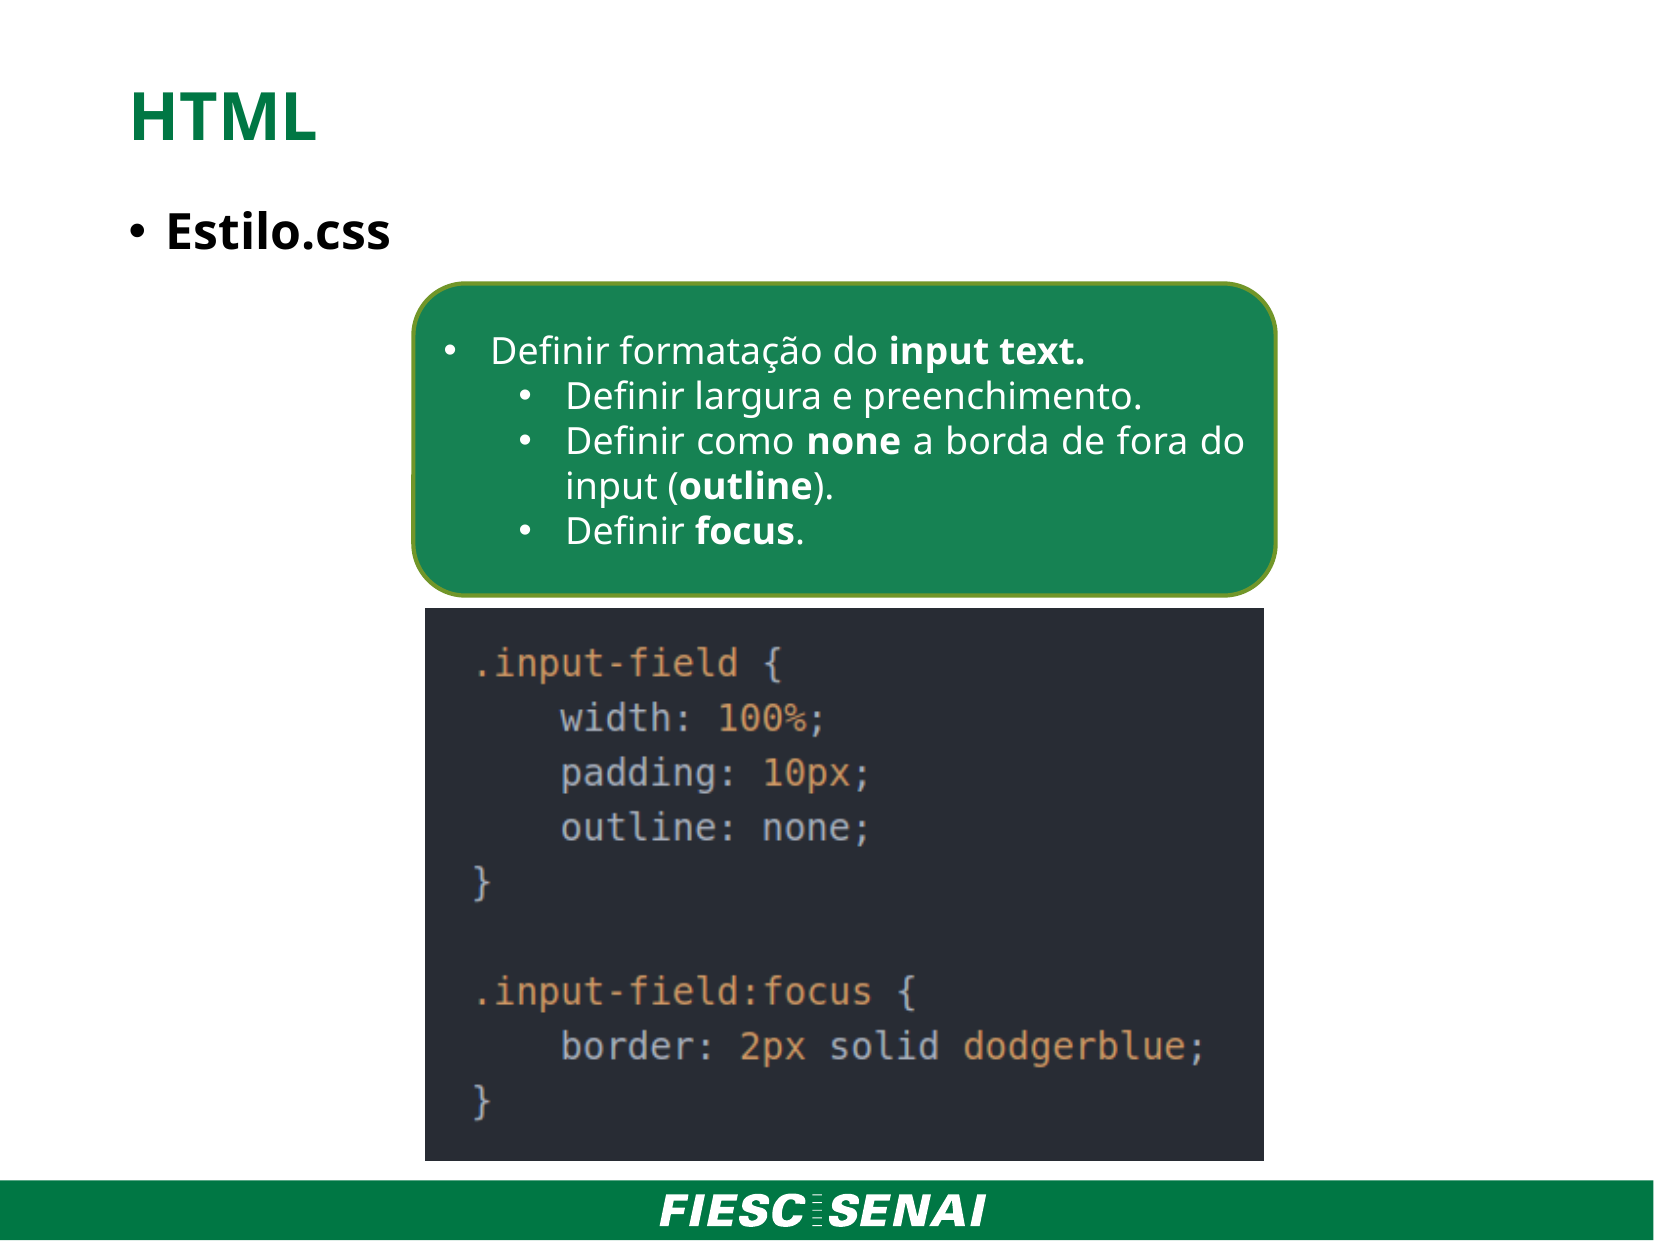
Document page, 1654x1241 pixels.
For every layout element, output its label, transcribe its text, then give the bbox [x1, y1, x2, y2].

text_box Estilo.css [113, 200, 1540, 1117]
text_box Definir formatação do input text. Definir largura e preenchimento. Definir como none a borda de fora do input (outline). Definir focus. [413, 283, 1276, 596]
picture [425, 608, 1264, 1161]
text_box HTML [113, 39, 1540, 200]
